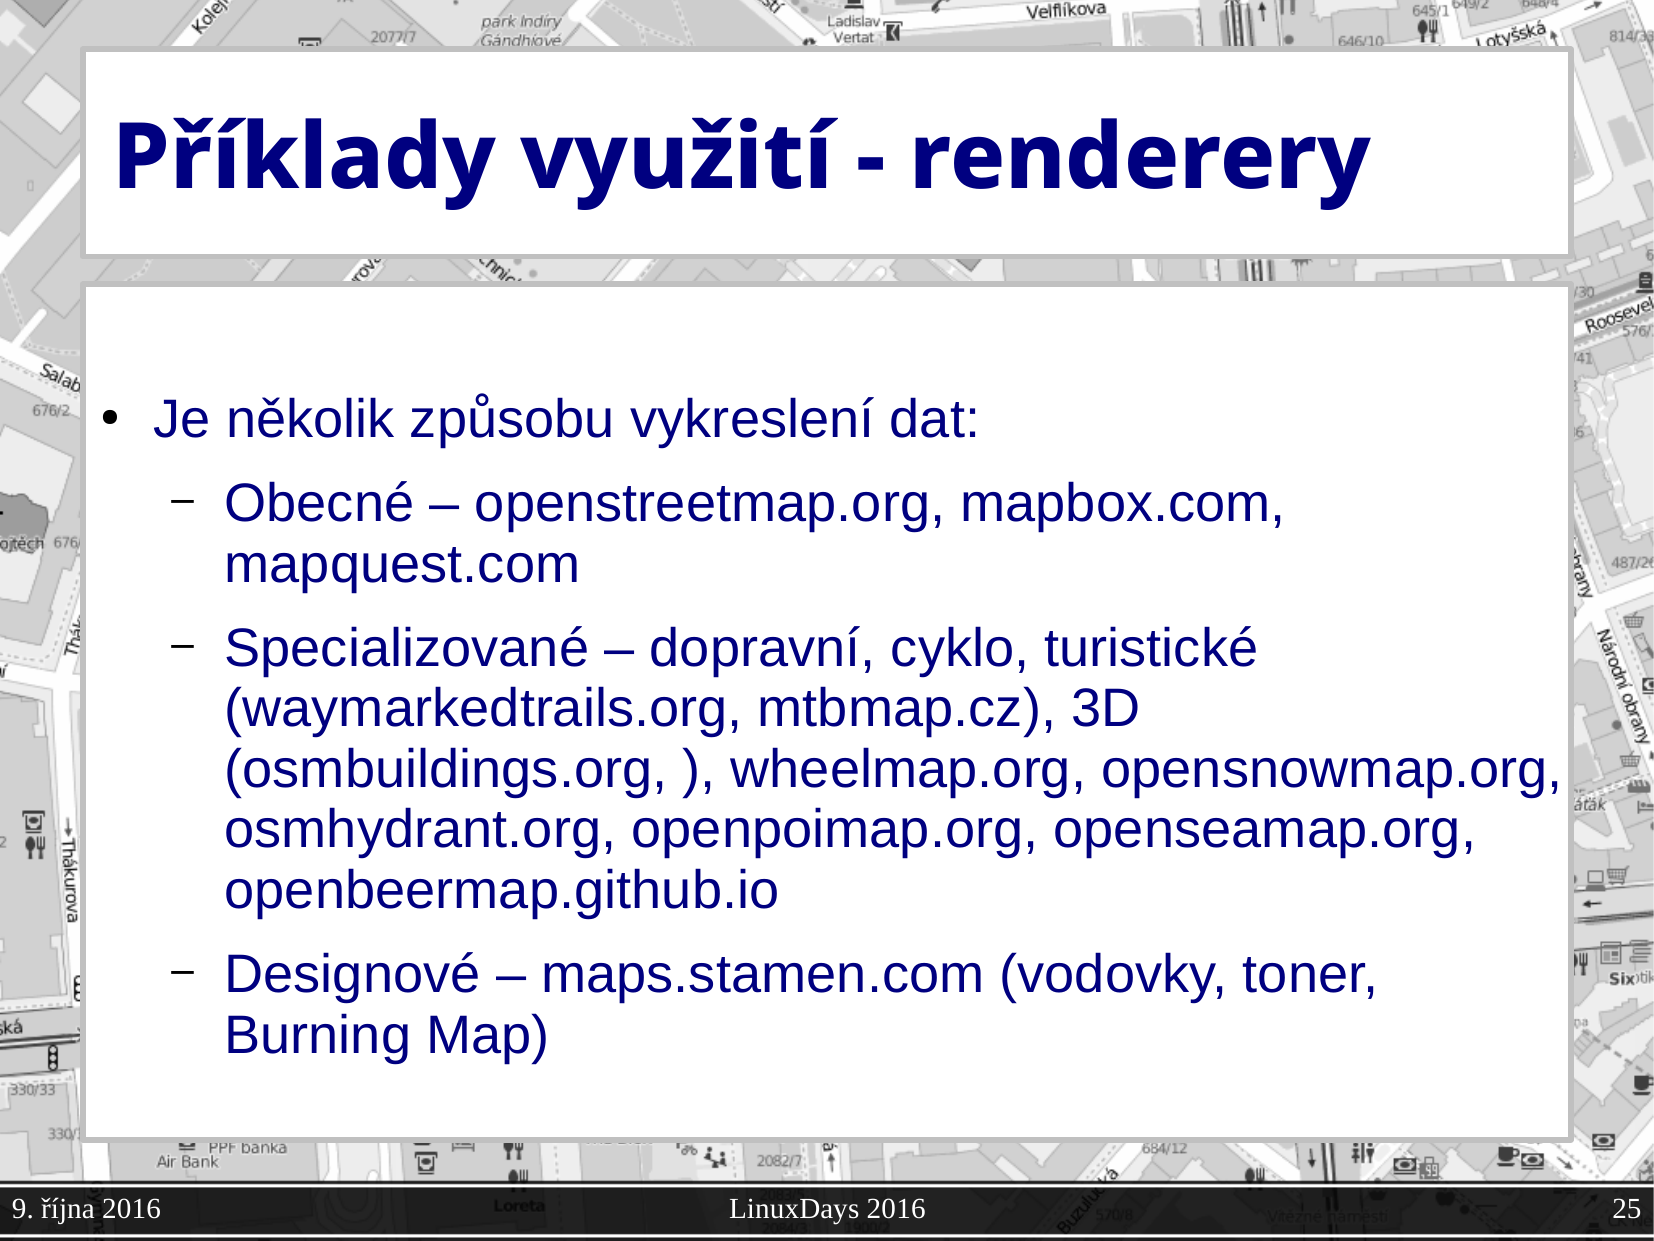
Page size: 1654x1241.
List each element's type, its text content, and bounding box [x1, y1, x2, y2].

title Příklady využití - renderery [82, 49, 1571, 257]
list Je několik způsobu vykreslení dat: Obecné – openstreetmap.org, mapbox.com, mapquest.com Specializované – dopravní, cyklo, turistické (waymarkedtrails.org, mtbmap.cz), 3D (osmbuildings.org, ), wheelmap.org, opensnowmap.org, osmhydrant.org, openpoimap.org, openseamap.org, openbeermap.github.io Designové – maps.stamen.com (vodovky, toner, Burning Map) [82, 284, 1571, 1140]
picture [0, 0, 1654, 1241]
